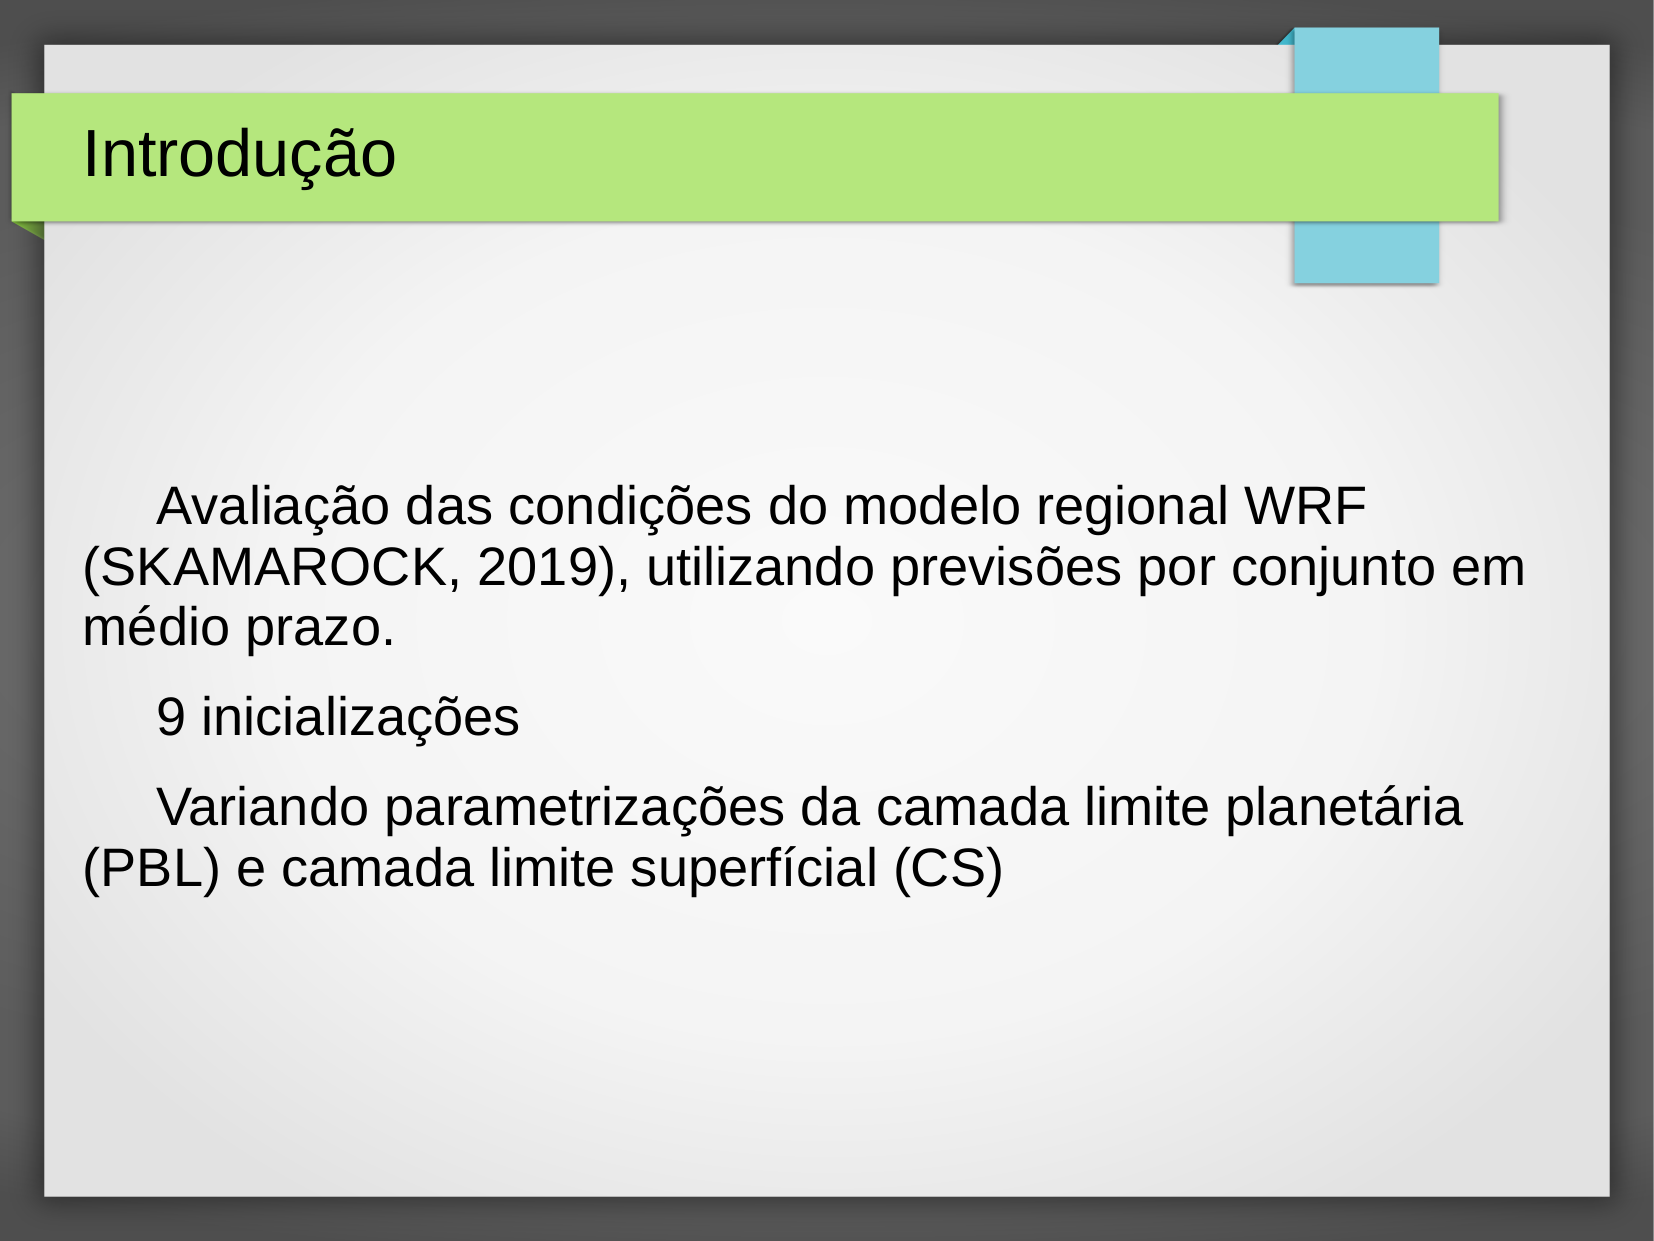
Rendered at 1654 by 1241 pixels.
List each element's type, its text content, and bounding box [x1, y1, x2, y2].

title Introdução [82, 94, 1264, 213]
picture [0, 0, 1654, 1241]
list Avaliação das condições do modelo regional WRF (SKAMAROCK, 2019), utilizando previsões por conjunto em médio prazo. 9 inicializações Variando parametrizações da camada limite planetária (PBL) e camada limite superfícial (CS) [82, 295, 1571, 1015]
